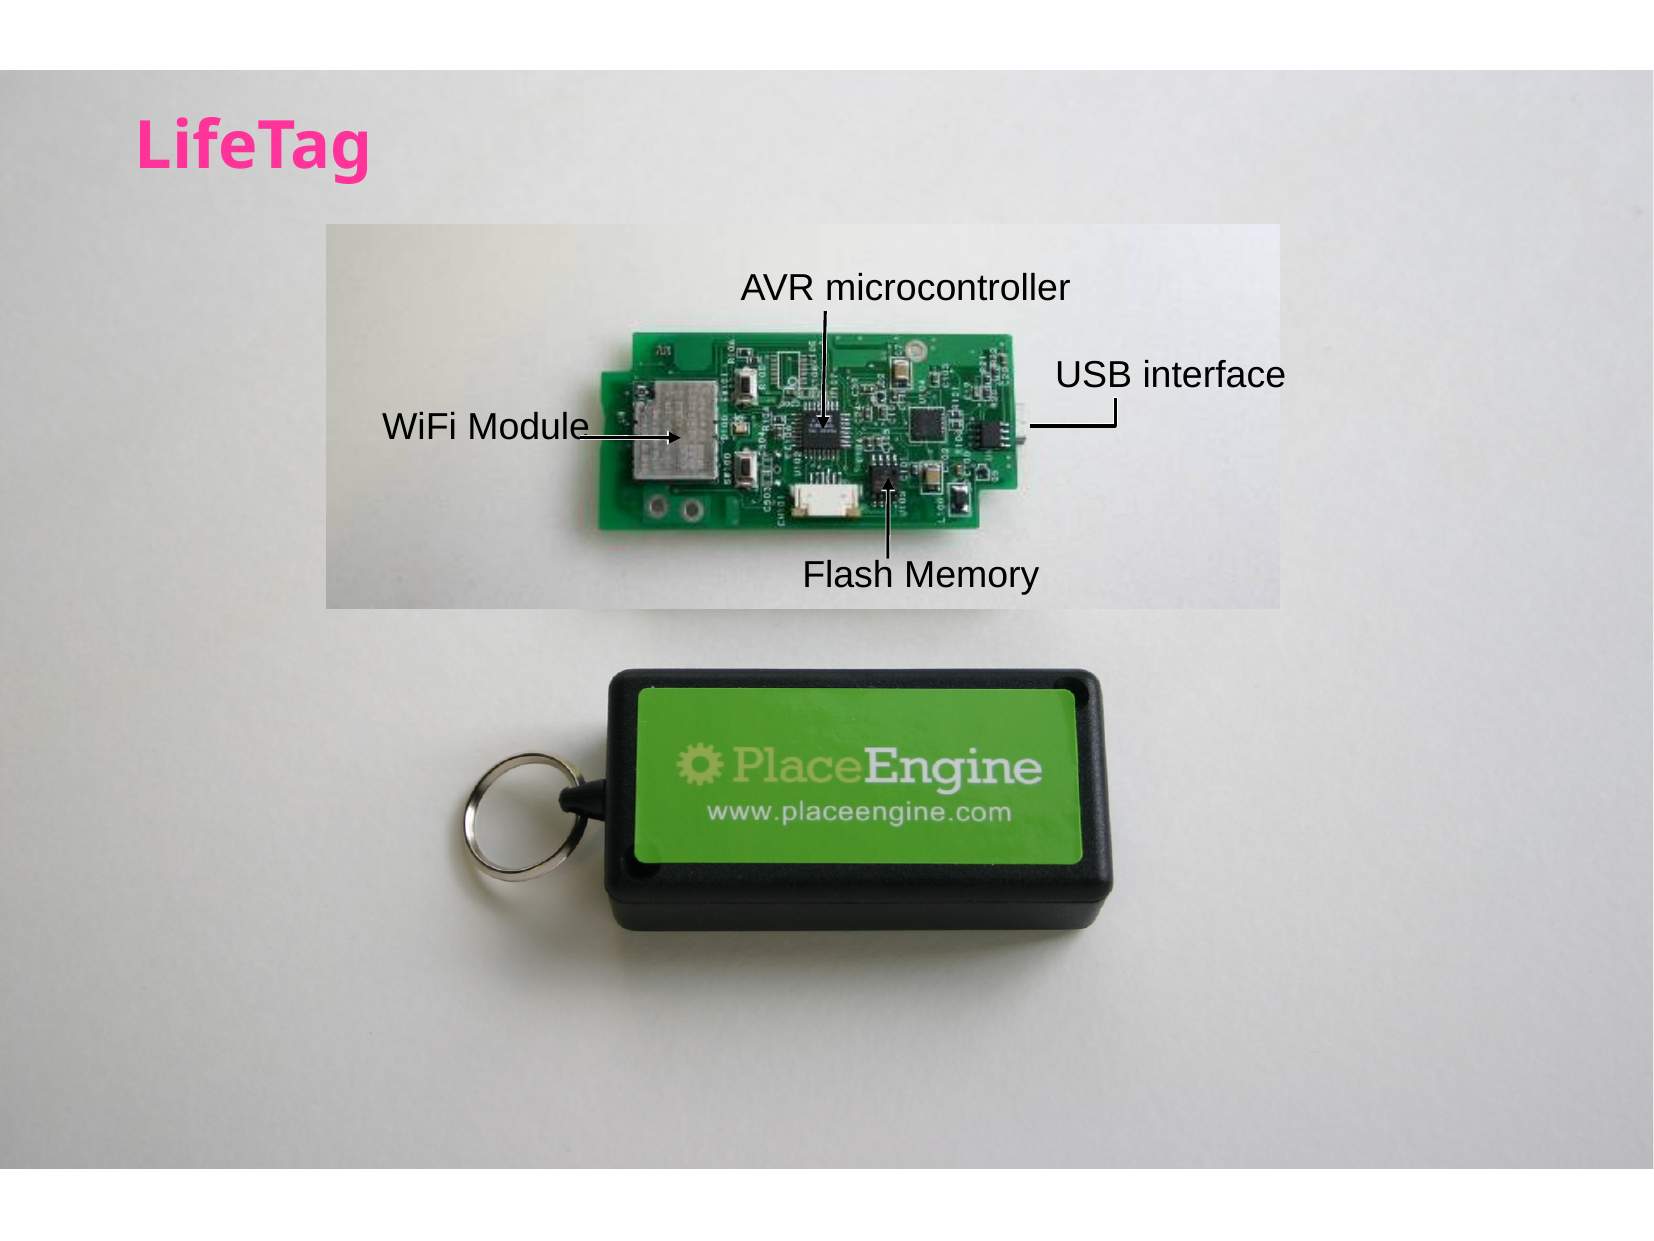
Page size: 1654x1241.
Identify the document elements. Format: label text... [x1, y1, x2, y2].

picture [0, 70, 1654, 1169]
text_box Flash Memory [787, 545, 1055, 604]
text_box USB interface [1040, 345, 1302, 404]
text_box LifeTag [119, 89, 389, 196]
text_box AVR microcontroller [725, 258, 1086, 317]
text_box WiFi Module [367, 397, 606, 456]
